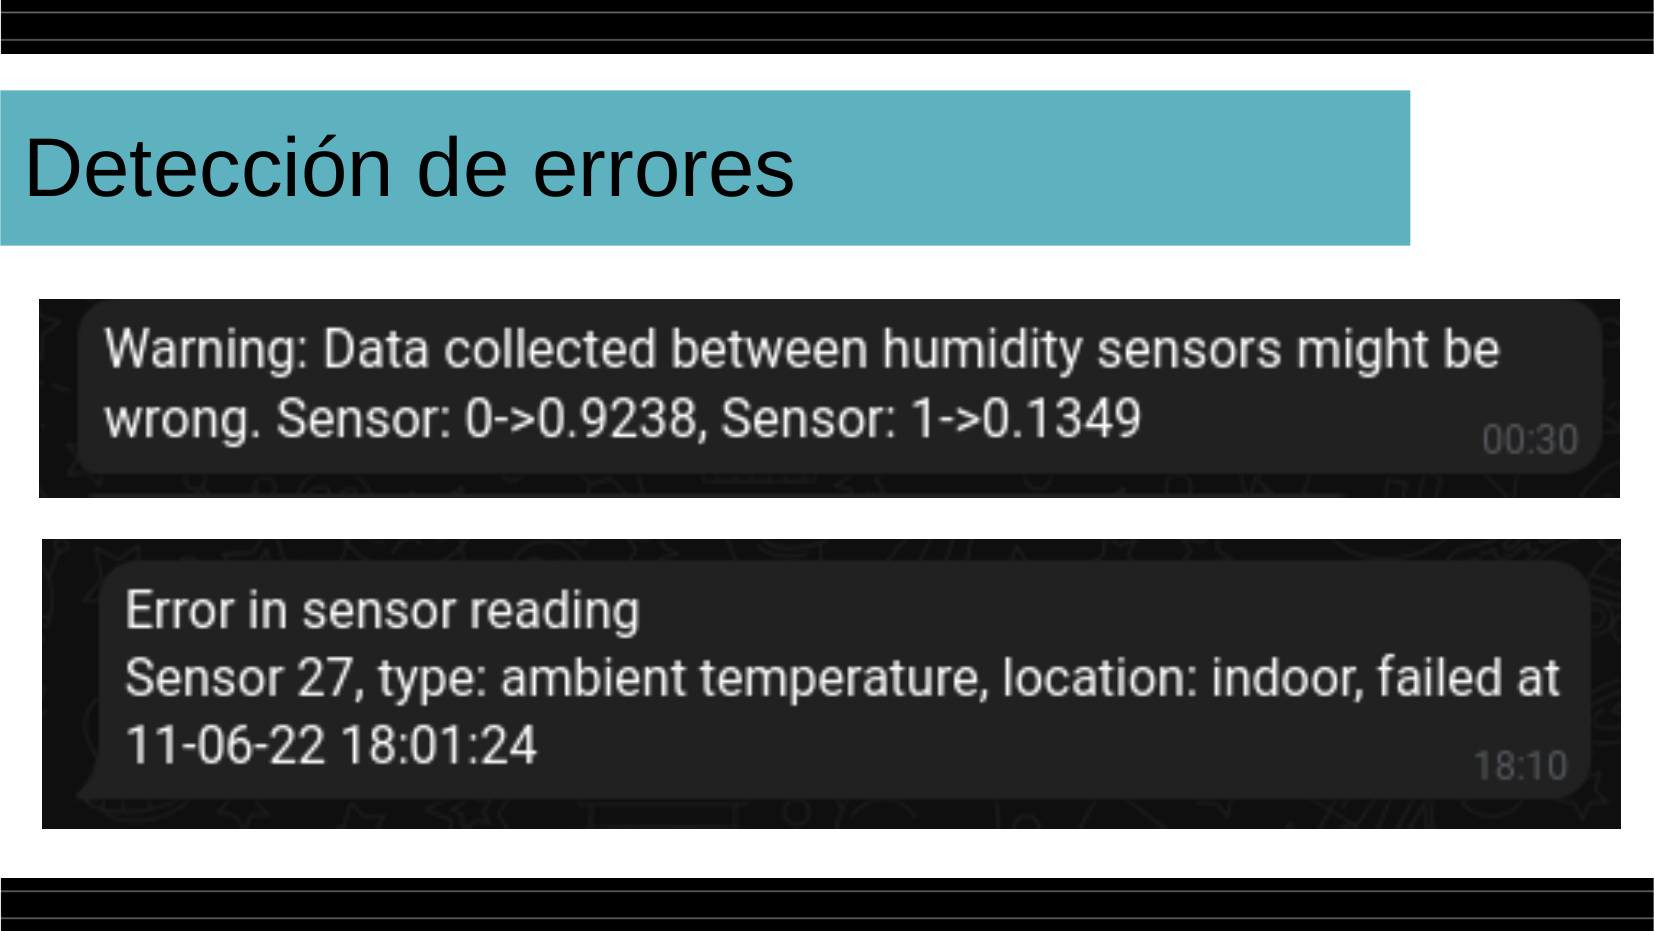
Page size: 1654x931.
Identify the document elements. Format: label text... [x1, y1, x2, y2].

title Detección de errores [0, 90, 1411, 246]
picture [0, 0, 1654, 54]
picture [39, 299, 1621, 498]
picture [42, 539, 1621, 829]
picture [0, 878, 1654, 931]
